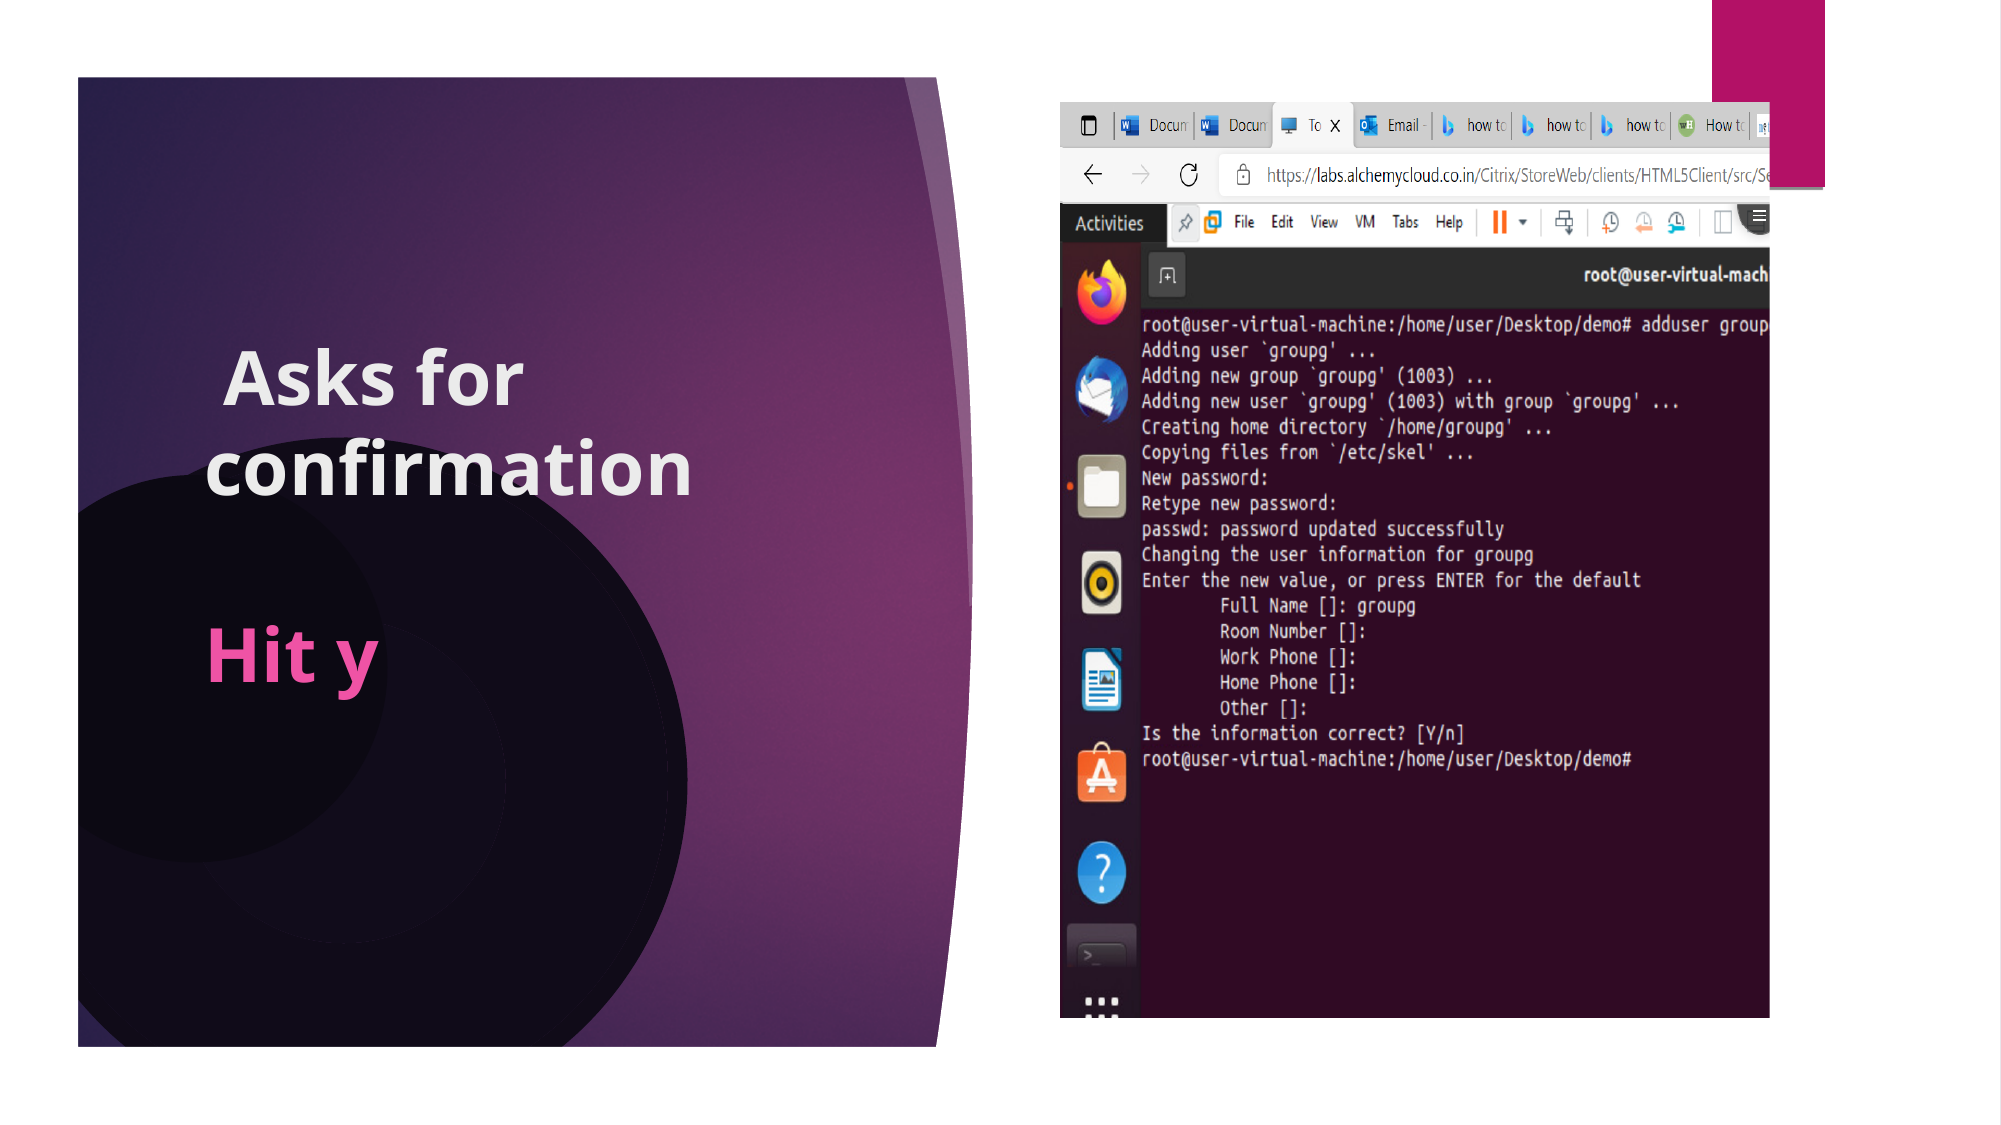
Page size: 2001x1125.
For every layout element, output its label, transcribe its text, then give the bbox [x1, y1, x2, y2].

title Asks for confirmation [189, 277, 824, 563]
list Hit y [189, 600, 823, 826]
picture [1021, 102, 1770, 1018]
